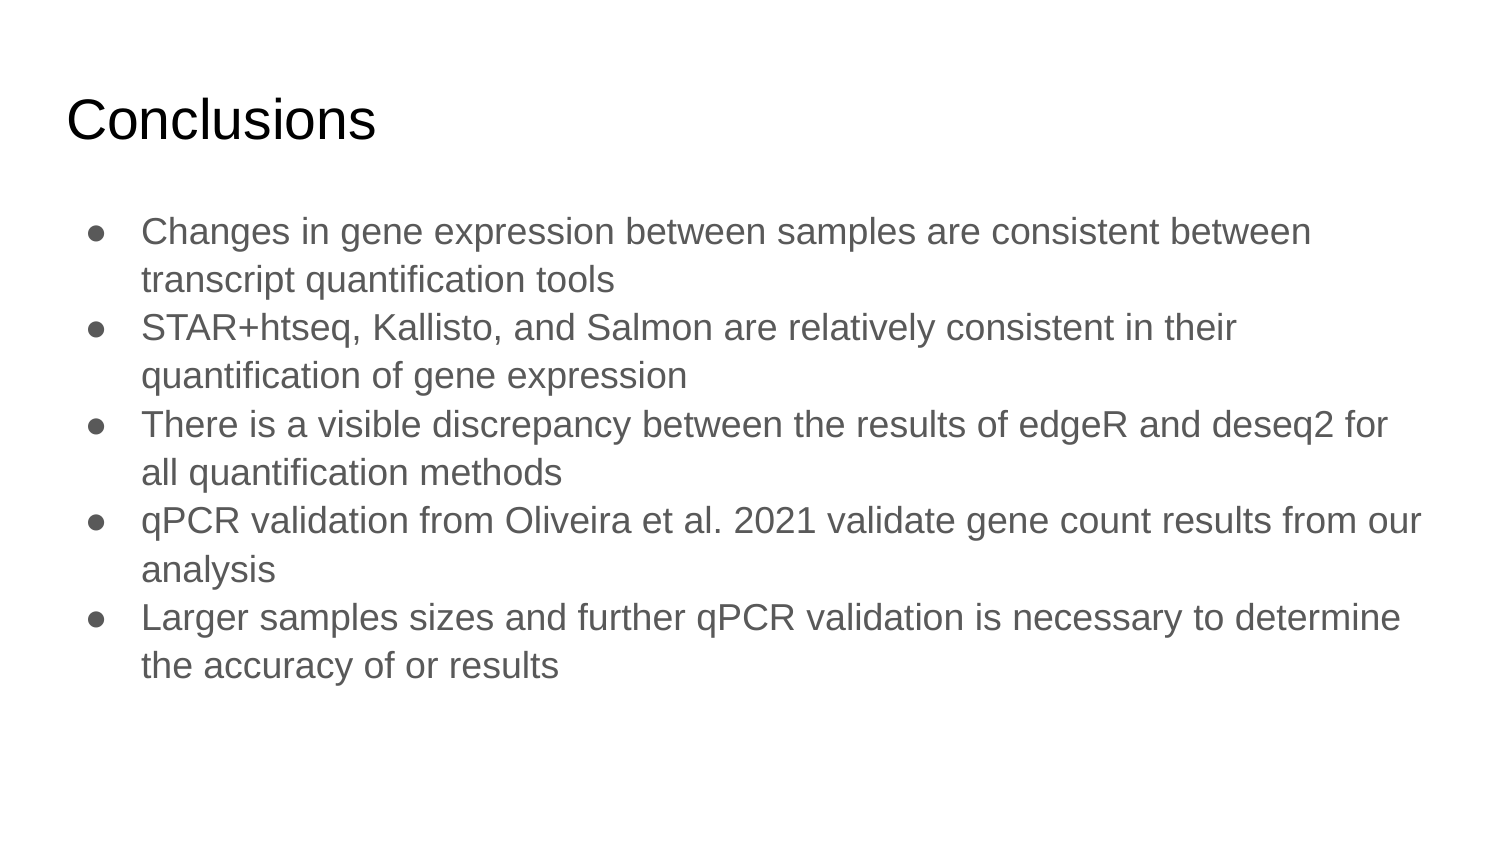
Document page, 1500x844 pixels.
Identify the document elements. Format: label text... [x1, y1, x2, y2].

title Conclusions [51, 72, 1449, 167]
list Changes in gene expression between samples are consistent between transcript quantification tools STAR+htseq, Kallisto, and Salmon are relatively consistent in their quantification of gene expression There is a visible discrepancy between the results of edgeR and deseq2 for all quantification methods qPCR validation from Oliveira et al. 2021 validate gene count results from our analysis Larger samples sizes and further qPCR validation is necessary to determine the accuracy of or results [51, 189, 1449, 750]
